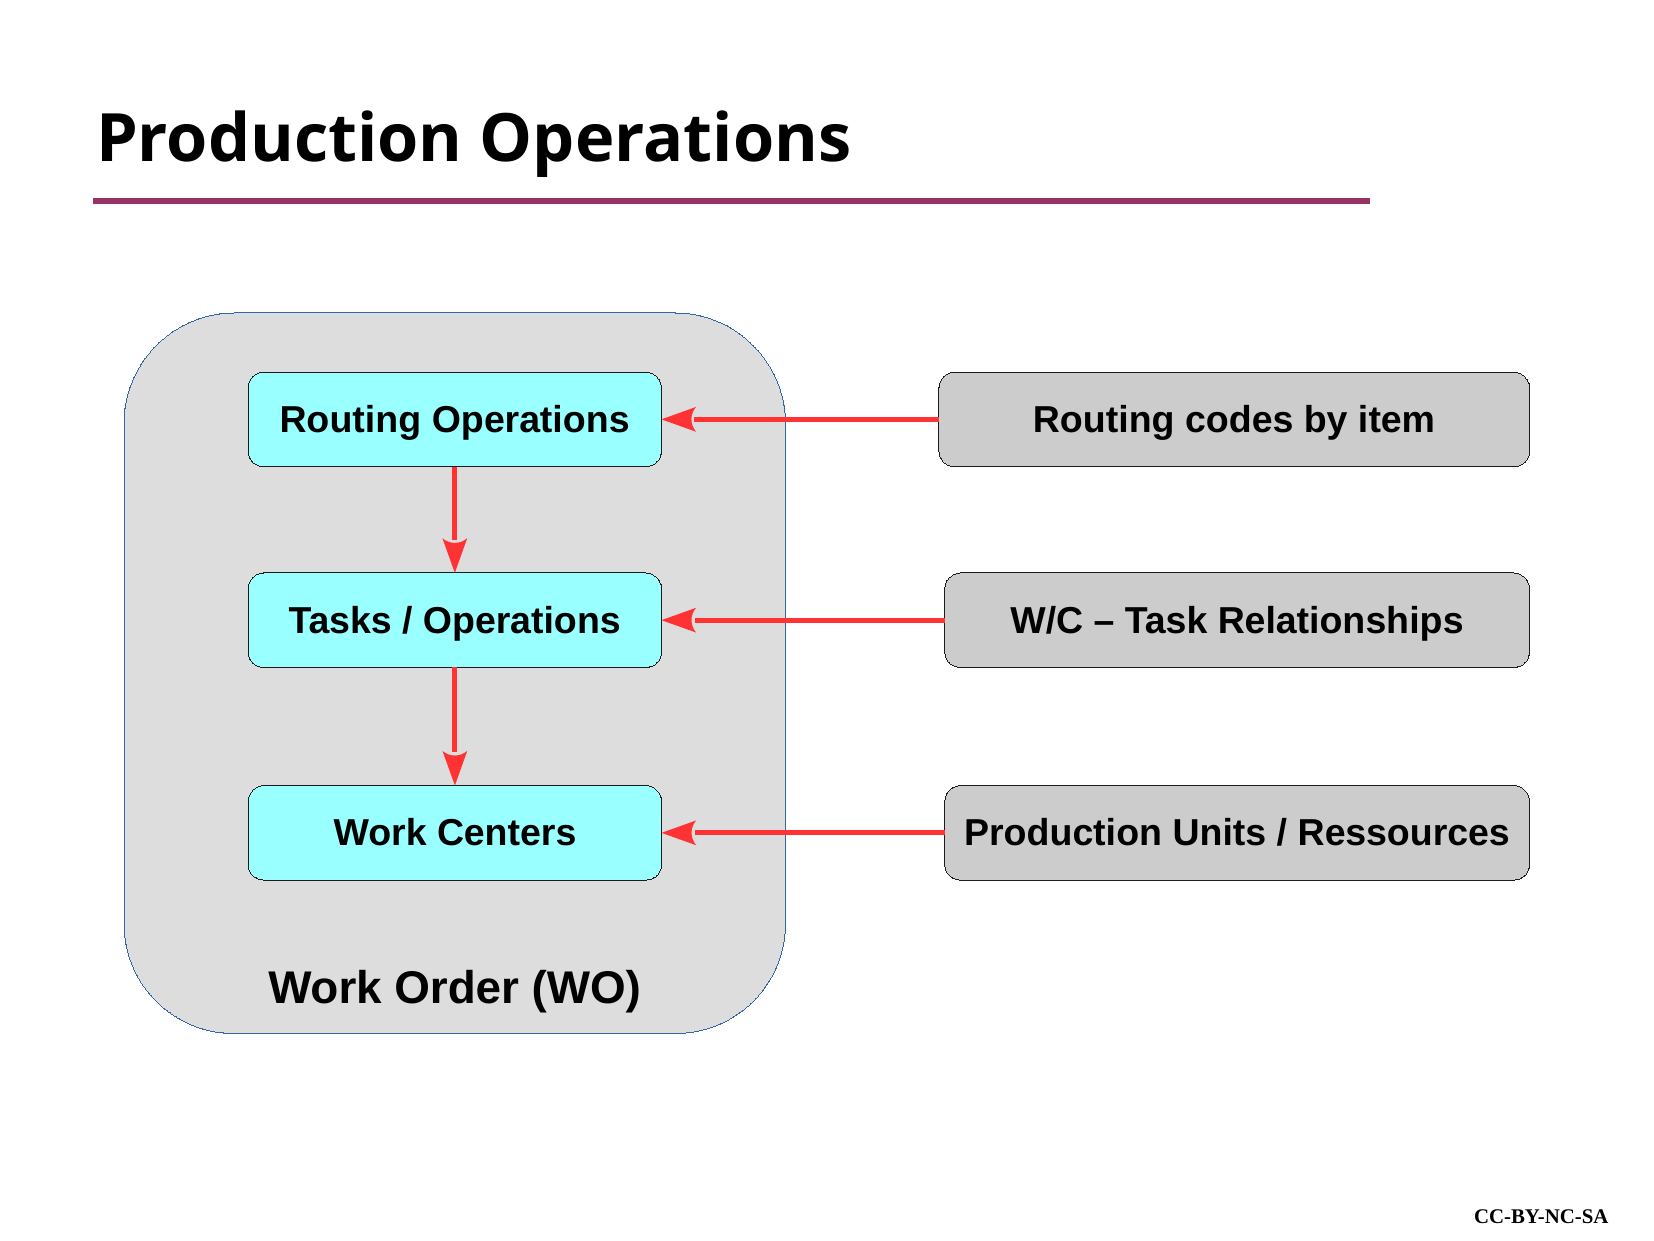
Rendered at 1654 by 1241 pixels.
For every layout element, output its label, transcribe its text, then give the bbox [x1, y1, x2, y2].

text_box Work Order (WO) [124, 312, 786, 1034]
text_box Routing Operations [248, 372, 662, 467]
text_box Work Centers [248, 785, 662, 881]
text_box Production Units / Ressources [944, 785, 1530, 881]
text_box Tasks / Operations [248, 572, 662, 668]
text_box Routing codes by item [938, 372, 1530, 467]
title Production Operations [96, 24, 1501, 247]
text_box W/C – Task Relationships [944, 572, 1530, 668]
